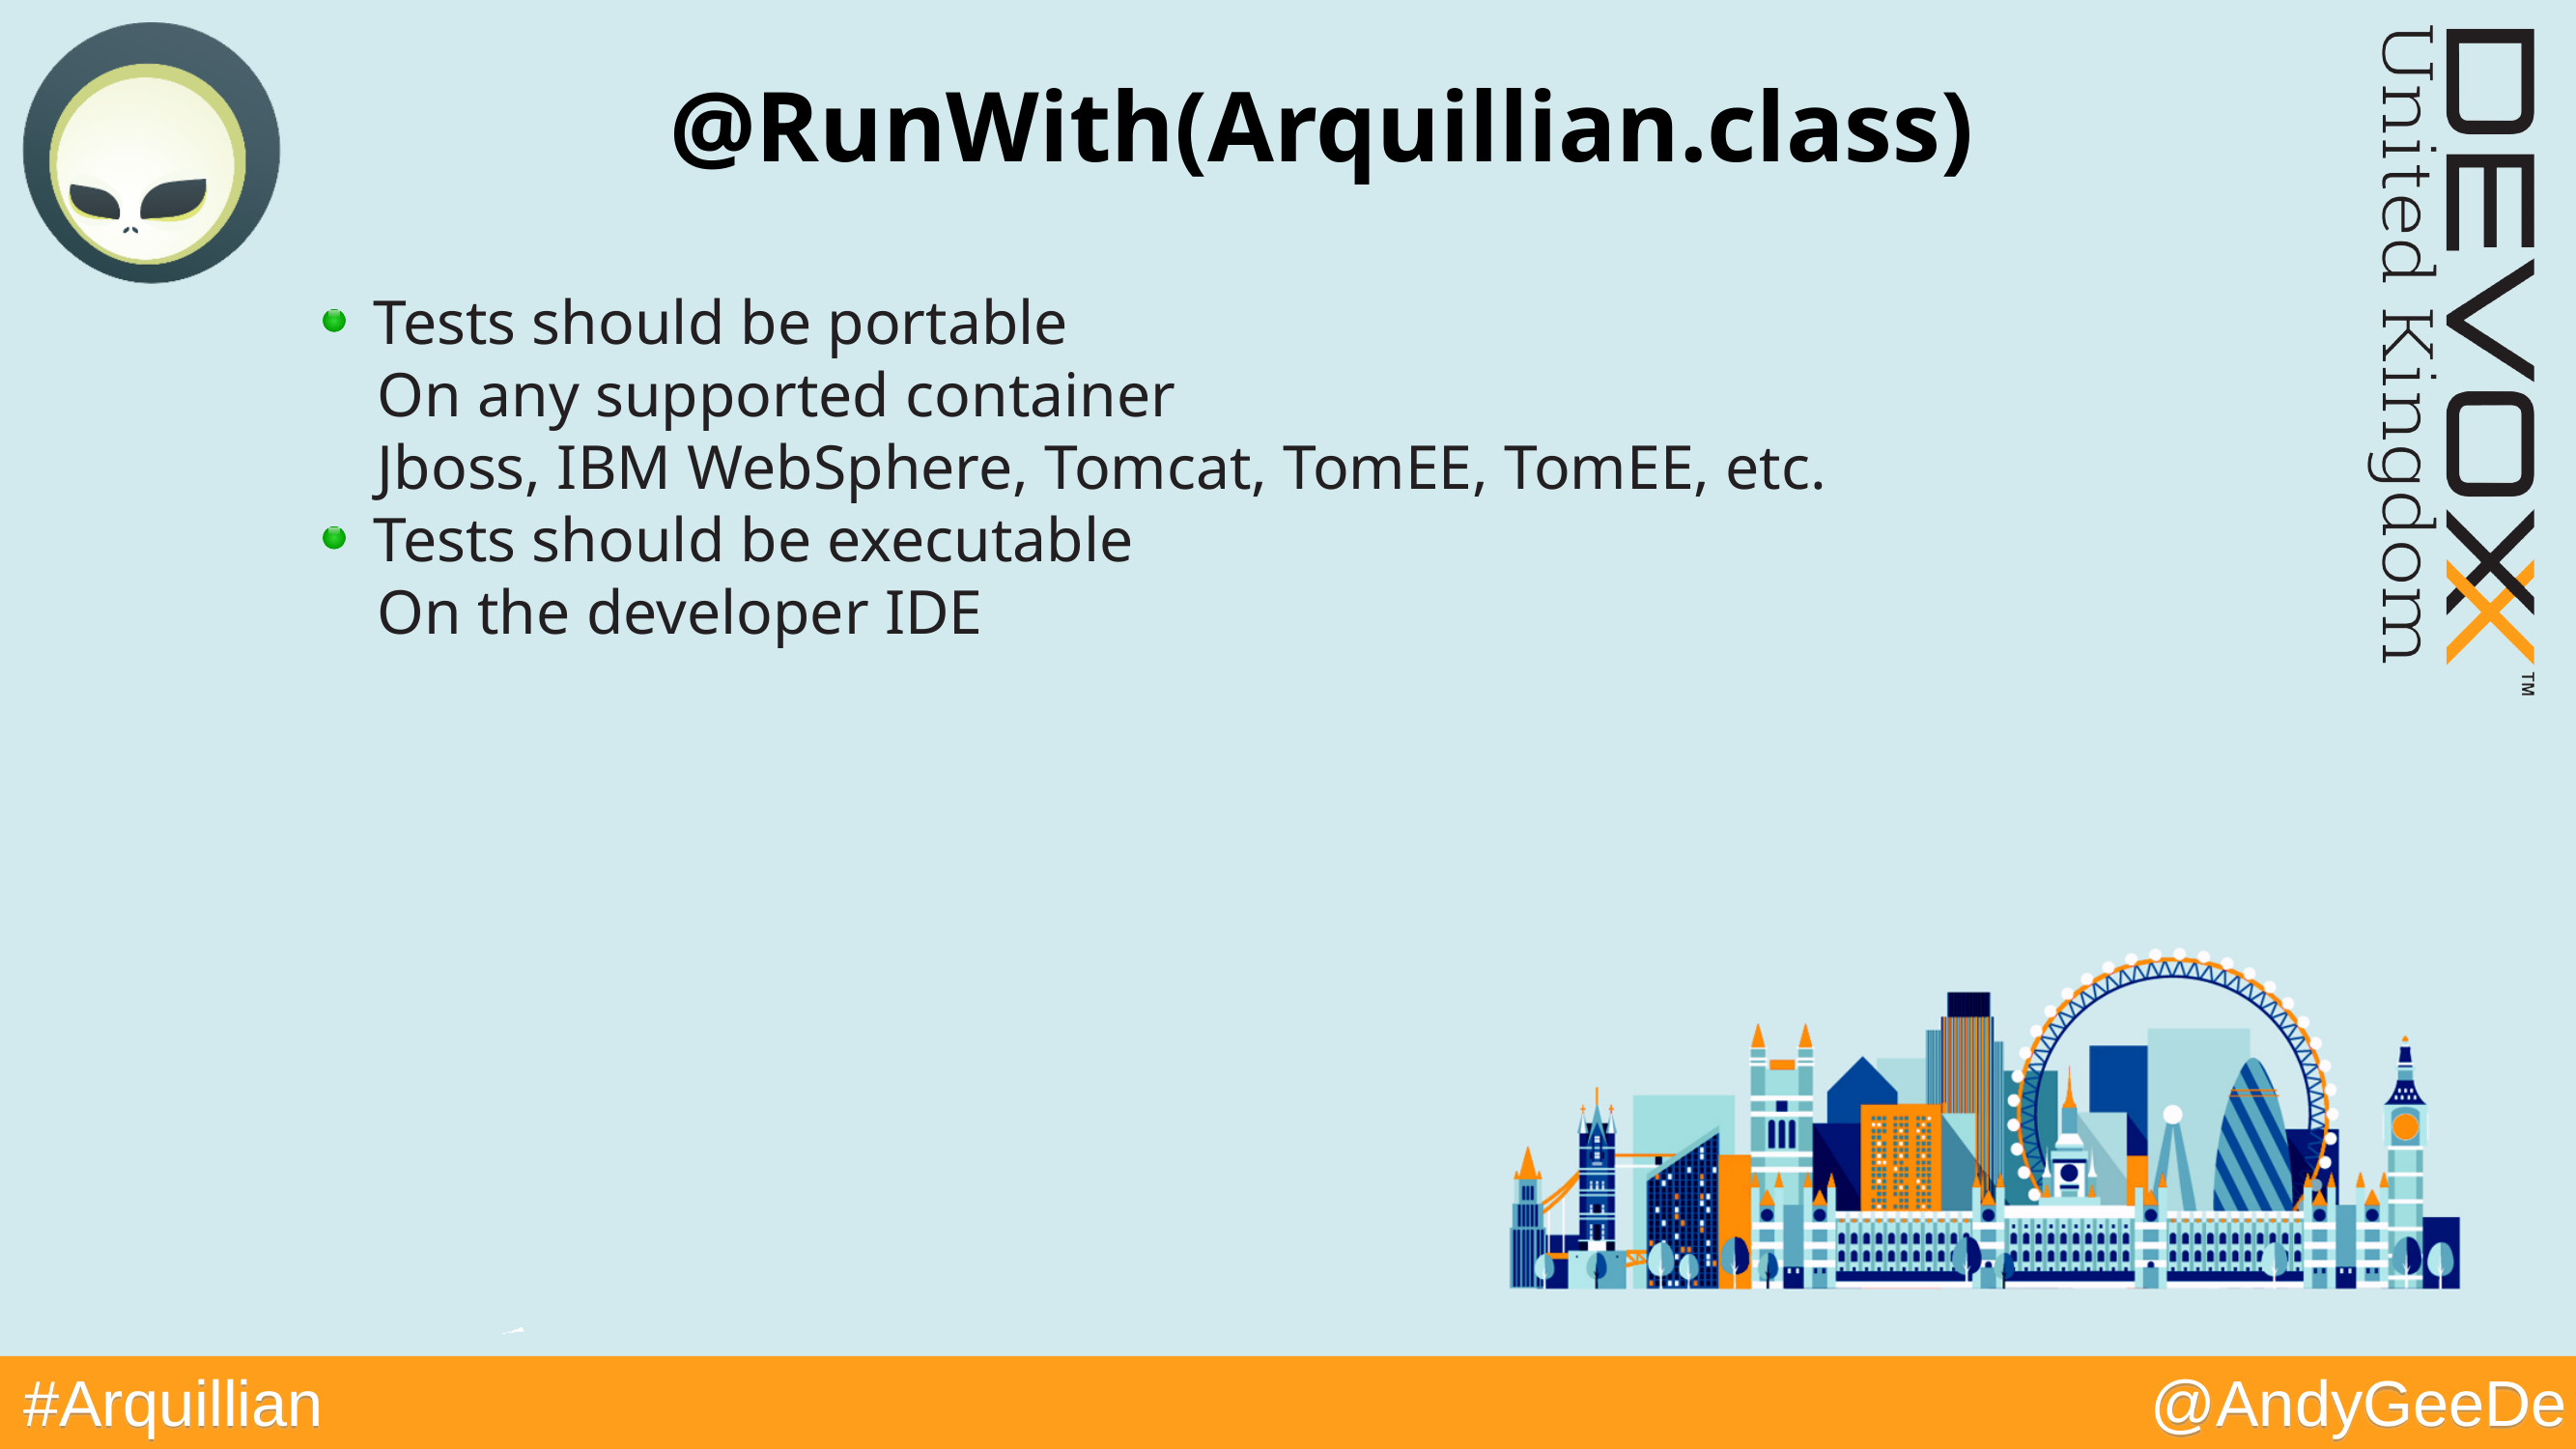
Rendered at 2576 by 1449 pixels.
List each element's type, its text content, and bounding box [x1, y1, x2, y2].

title @RunWith(Arquillian.class) [197, 58, 2448, 243]
picture [0, 0, 2576, 1355]
list Tests should be portable On any supported container Jboss, IBM WebSphere, Tomcat, TomEE, TomEE, etc. Tests should be executable On the developer IDE [304, 284, 2394, 1229]
